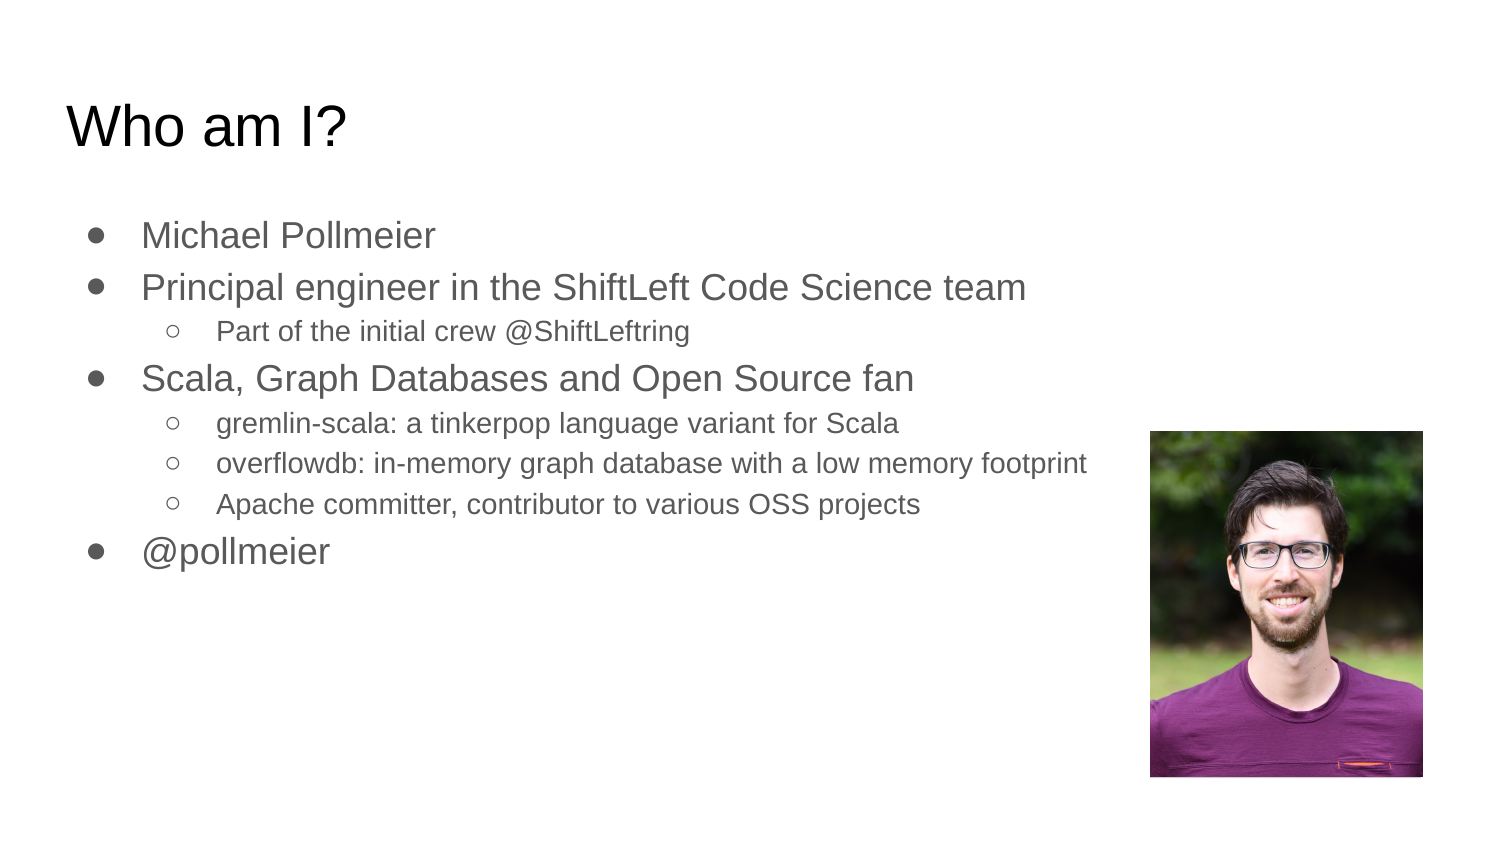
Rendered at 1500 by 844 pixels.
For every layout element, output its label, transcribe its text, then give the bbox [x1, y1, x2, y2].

title Who am I? [51, 72, 1449, 167]
list Michael Pollmeier Principal engineer in the ShiftLeft Code Science team Part of the initial crew @ShiftLeftring Scala, Graph Databases and Open Source fan gremlin-scala: a tinkerpop language variant for Scala overflowdb: in-memory graph database with a low memory footprint Apache committer, contributor to various OSS projects @pollmeier [51, 189, 1449, 750]
picture [1150, 431, 1423, 777]
